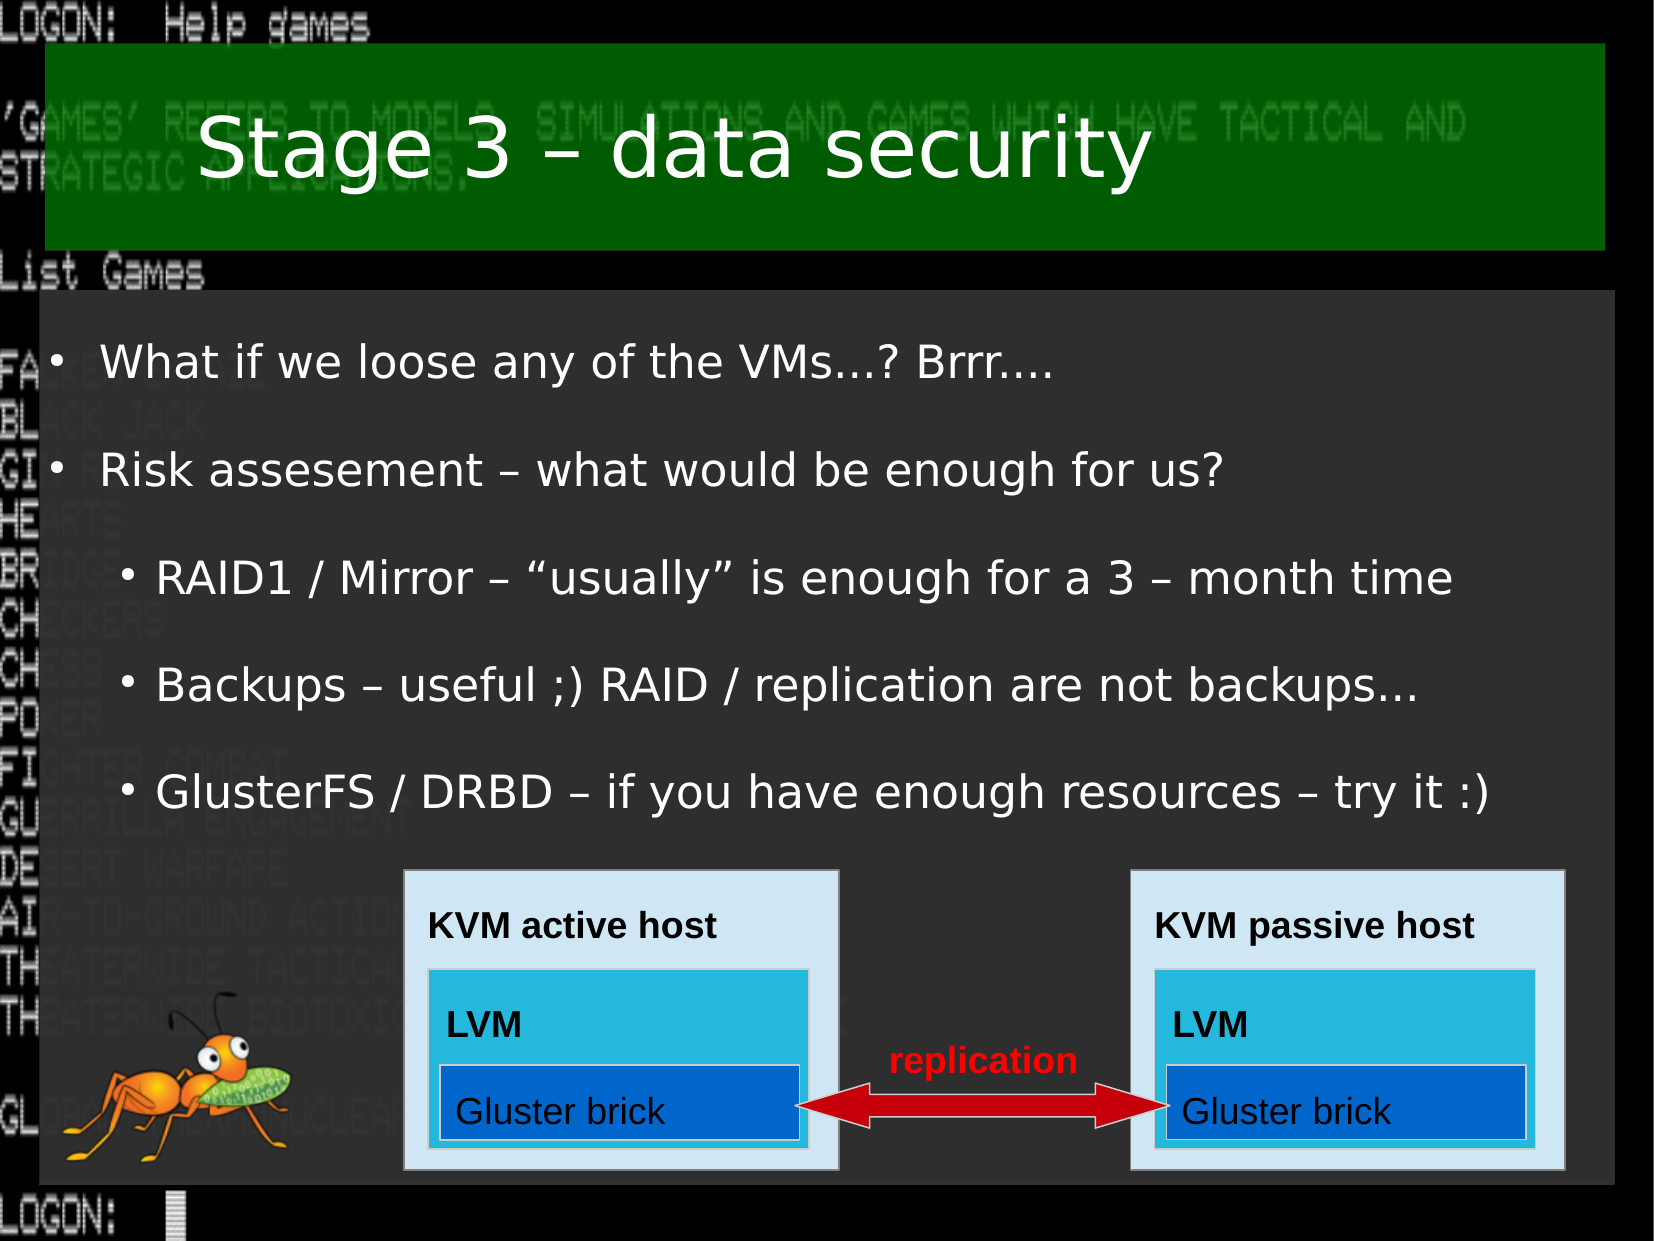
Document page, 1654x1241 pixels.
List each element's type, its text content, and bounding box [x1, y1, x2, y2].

text_box KVM active host [412, 890, 732, 948]
text_box LVM [1157, 990, 1264, 1048]
title Stage 3 – data security [45, 43, 1605, 251]
text_box Gluster brick [1166, 1077, 1407, 1135]
text_box KVM passive host [1139, 890, 1490, 948]
text_box What if we loose any of the VMs...? Brrr.... Risk assesement – what would be enough for us? RAID1 / Mirror – “usually” is enough for a 3 – month time Backups – useful ;) RAID / replication are not backups... GlusterFS / DRBD – if you have enough resources – try it :) [39, 290, 1615, 1185]
picture [0, 0, 1654, 1241]
text_box LVM [431, 990, 538, 1048]
text_box Gluster brick [440, 1077, 681, 1135]
text_box [404, 870, 1566, 1170]
text_box replication [874, 1026, 1077, 1084]
